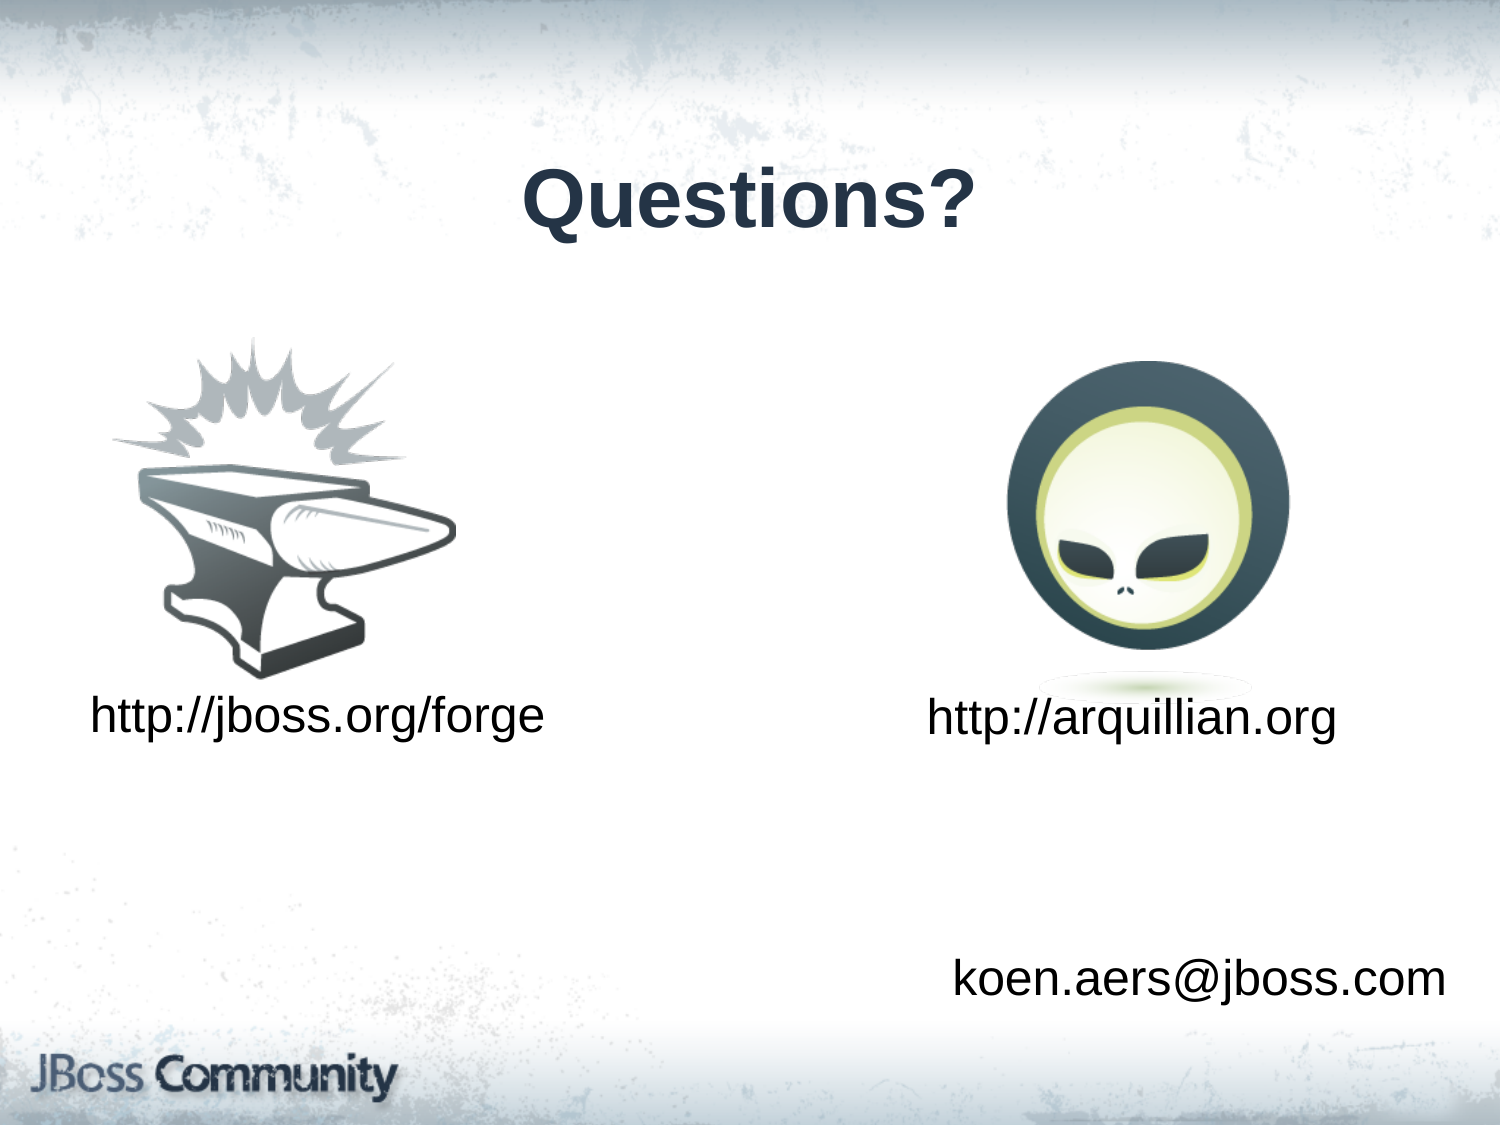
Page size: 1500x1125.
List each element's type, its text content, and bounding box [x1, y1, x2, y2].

title Questions? [112, 76, 1388, 312]
text_box http://arquillian.org [911, 677, 1475, 752]
picture [0, 0, 1500, 1125]
text_box koen.aers@jboss.com [937, 937, 1500, 1013]
text_box http://jboss.org/forge [75, 675, 638, 750]
